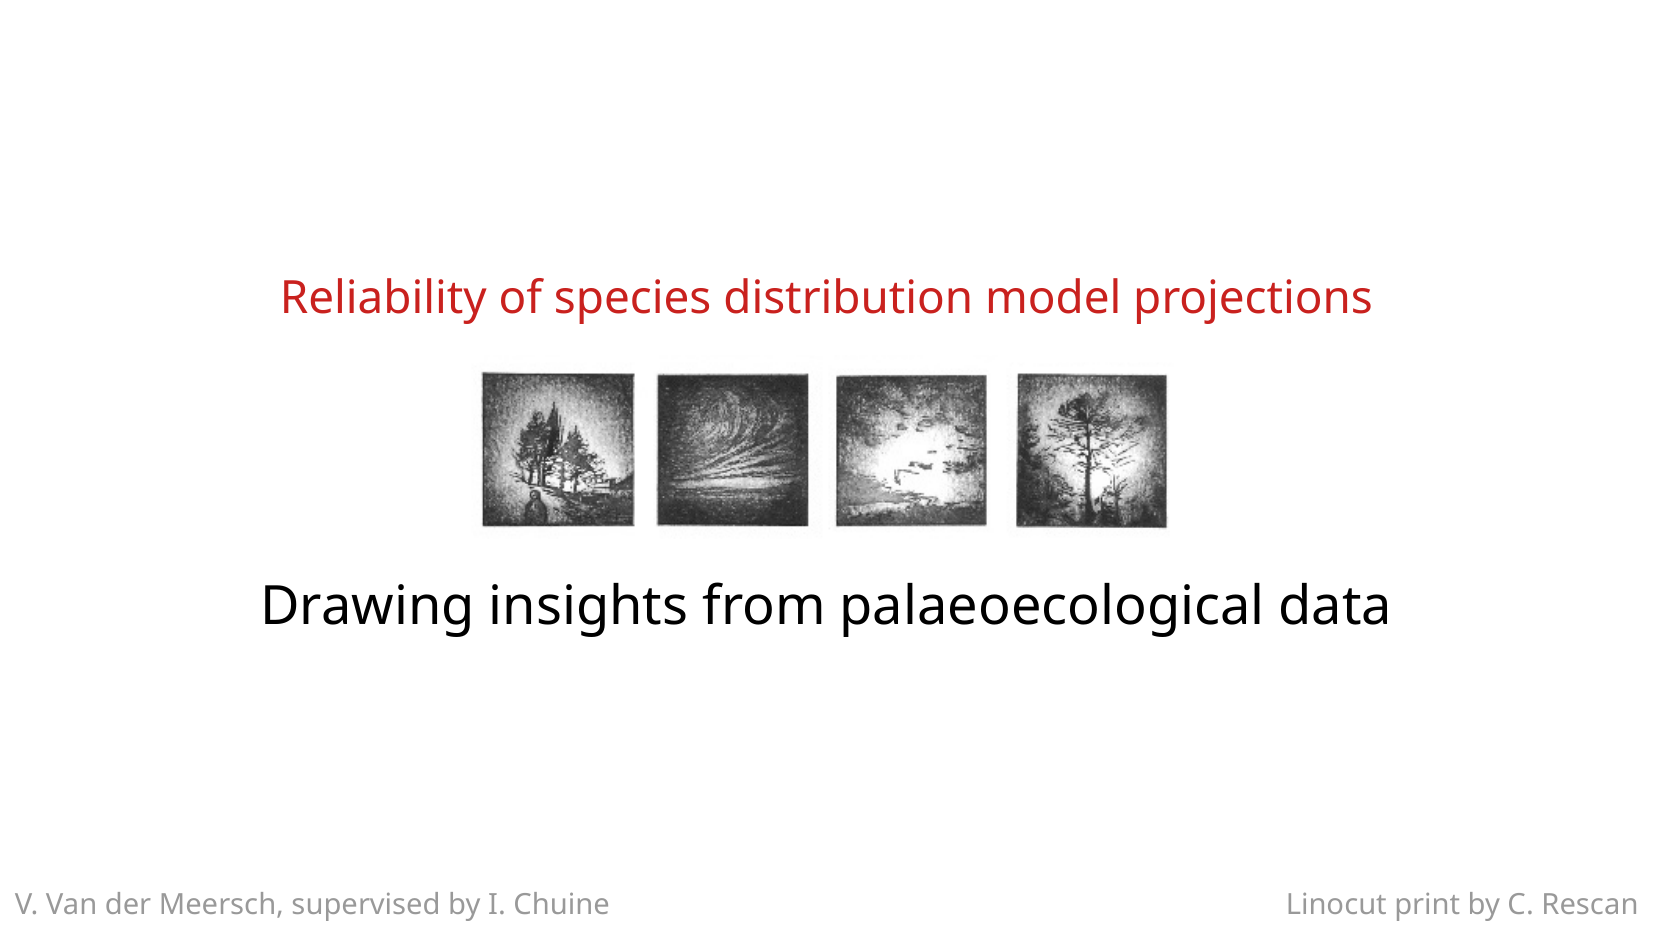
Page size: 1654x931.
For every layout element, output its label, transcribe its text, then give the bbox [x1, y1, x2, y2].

picture [458, 356, 1195, 539]
text_box Reliability of species distribution model projections [236, 236, 1418, 356]
text_box V. Van der Meersch, supervised by I. Chuine [0, 826, 826, 931]
text_box Drawing insights from palaeoecological data [236, 543, 1418, 664]
text_box Linocut print by C. Rescan [826, 826, 1654, 931]
